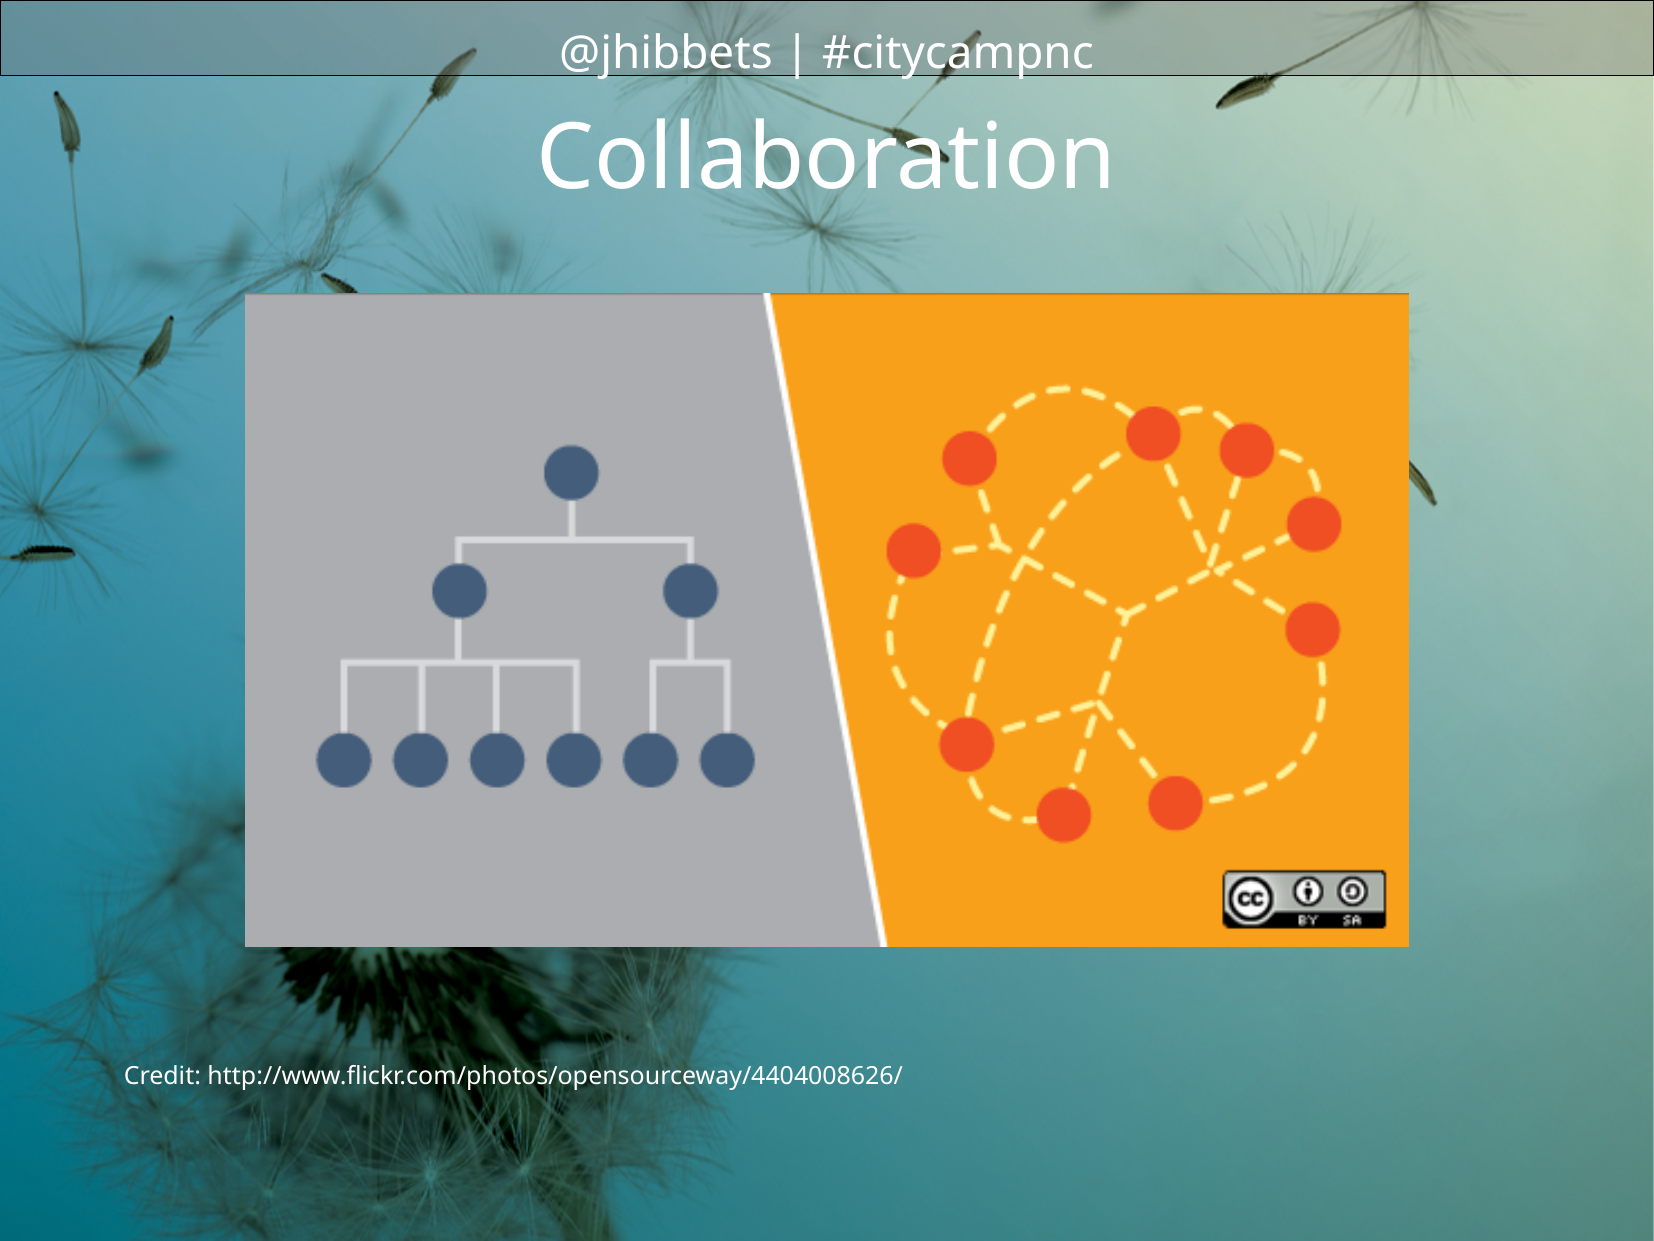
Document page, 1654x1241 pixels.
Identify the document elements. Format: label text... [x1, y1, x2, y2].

text_box Credit: http://www.flickr.com/photos/opensourceway/4404008626/ [109, 1050, 936, 1094]
picture [0, 76, 1654, 1241]
title Collaboration [82, 49, 1571, 257]
